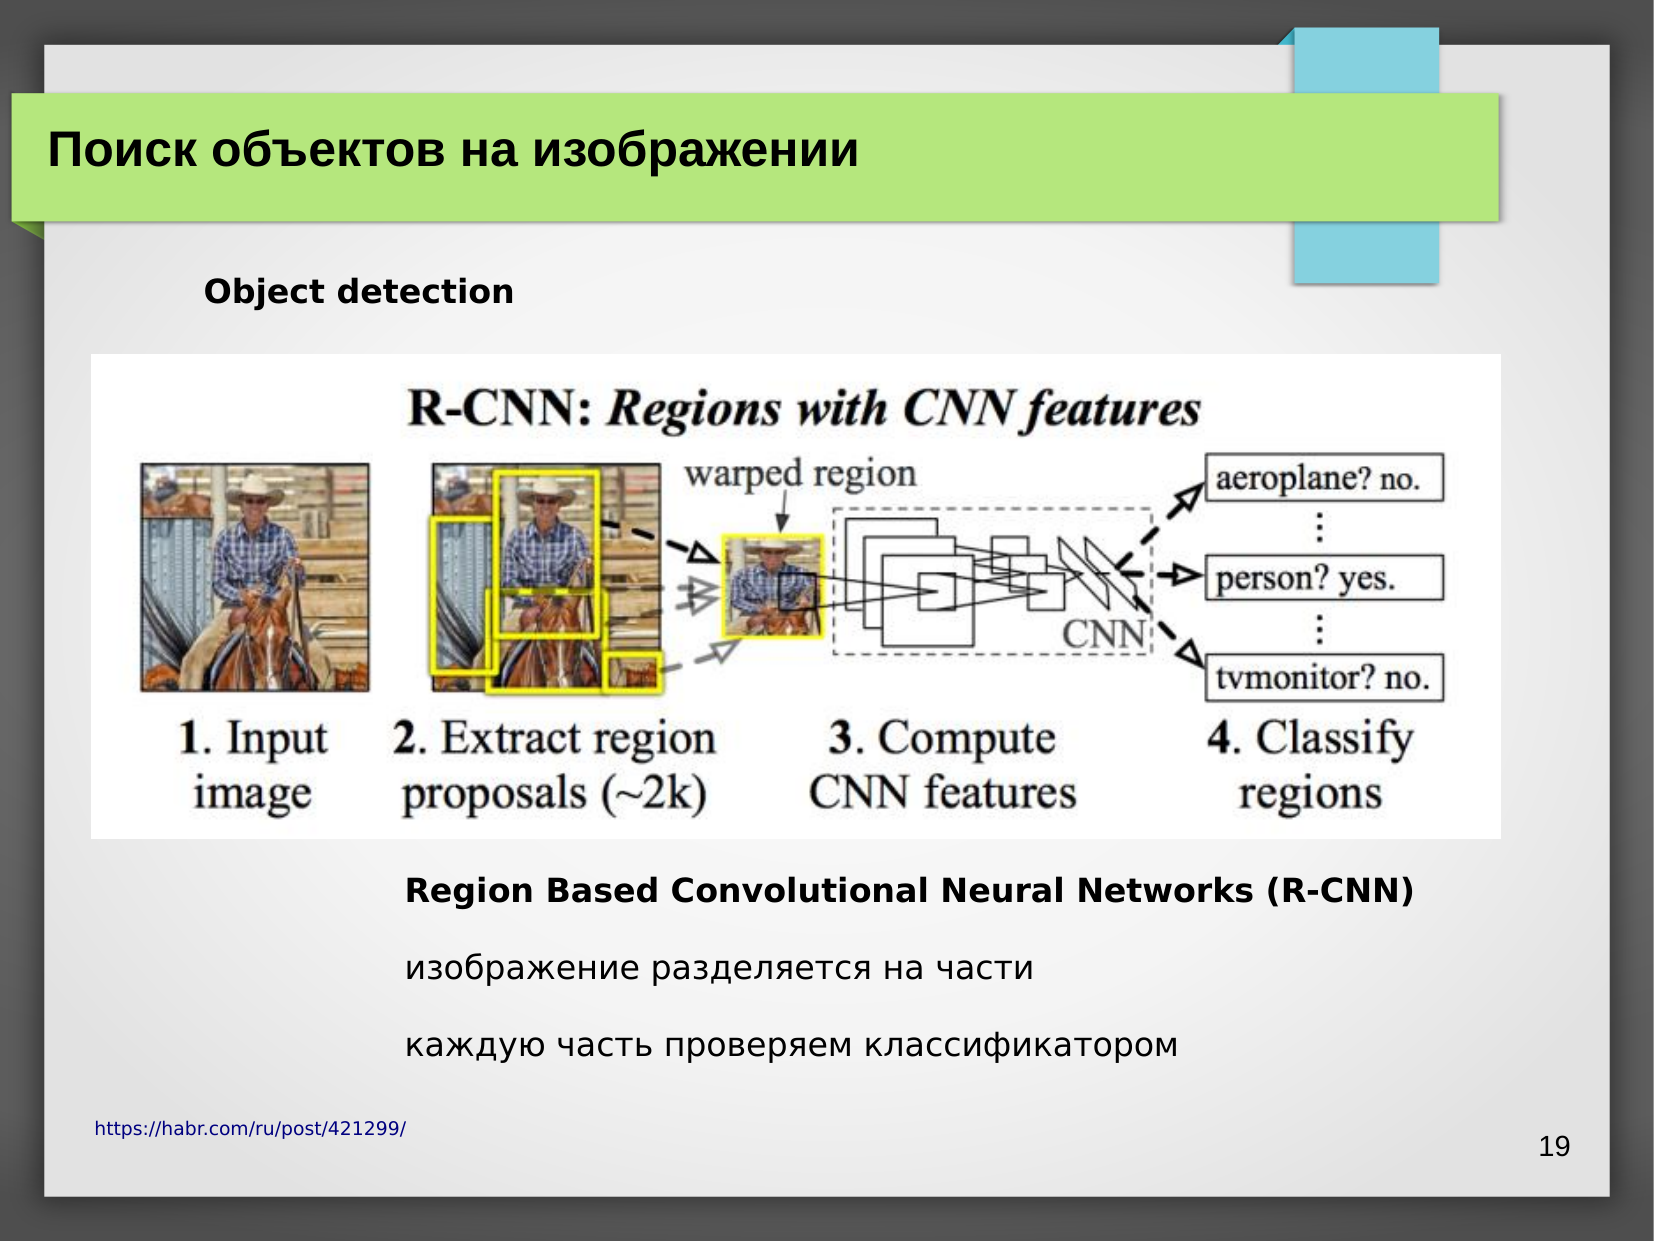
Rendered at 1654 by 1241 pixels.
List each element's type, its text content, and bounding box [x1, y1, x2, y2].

title Поиск объектов на изображении [47, 120, 1004, 177]
text_box Region Based Convolutional Neural Networks (R-CNN) изображение разделяется на части каждую часть проверяем классификатором [389, 864, 1595, 1111]
text_box Object detection [188, 265, 531, 319]
text_box https://habr.com/ru/post/421299/ [79, 1110, 733, 1170]
picture [0, 0, 1654, 1241]
